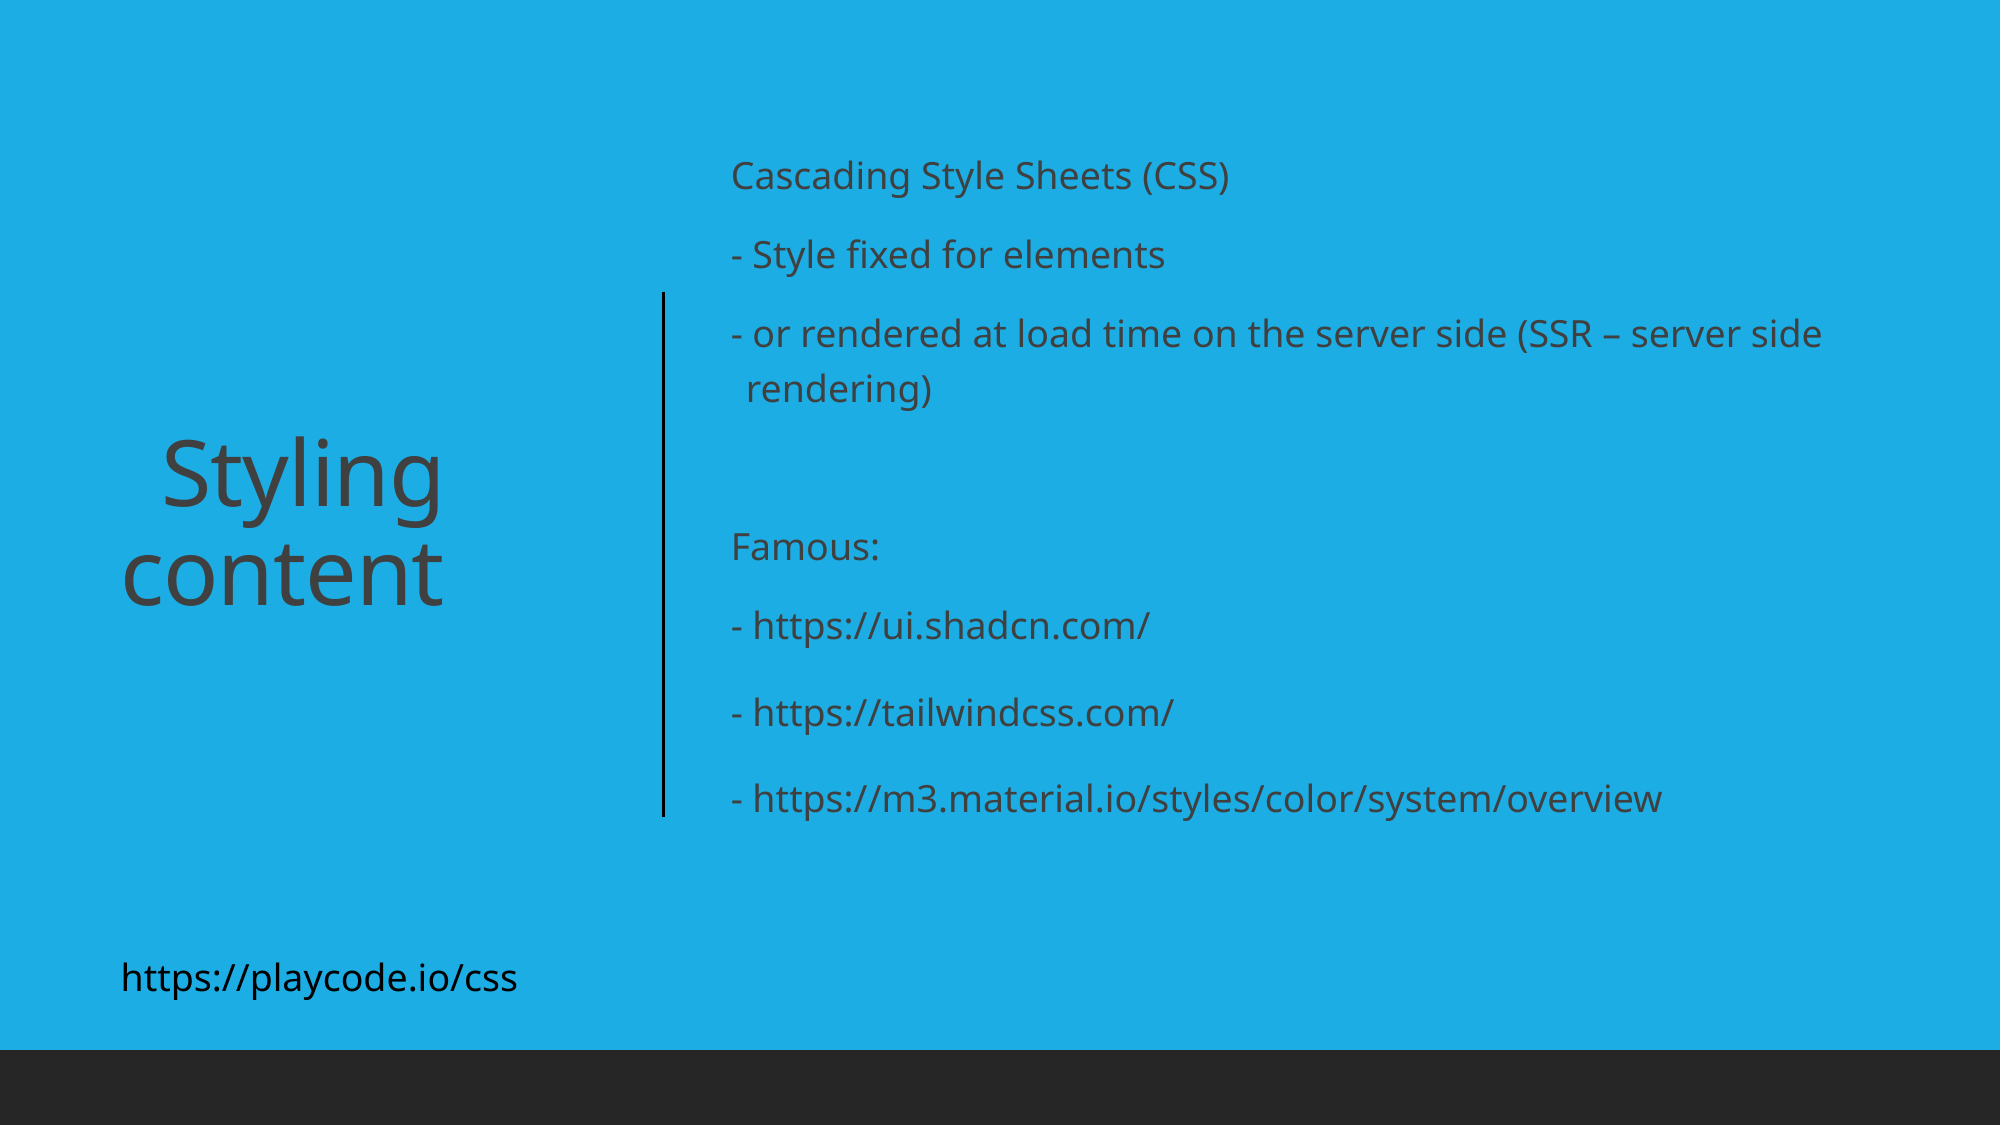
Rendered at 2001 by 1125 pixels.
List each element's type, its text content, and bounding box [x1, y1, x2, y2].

text_box [0, 0, 2000, 1125]
text_box https://playcode.io/css [105, 946, 1106, 1008]
list Cascading Style Sheets (CSS) - Style fixed for elements - or rendered at load time on the server side (SSR – server side rendering) Famous: - https://ui.shadcn.com/ - https://tailwindcss.com/ - https://m3.material.io/styles/color/system/overview [715, 101, 1831, 947]
title Styling content [105, 105, 610, 946]
